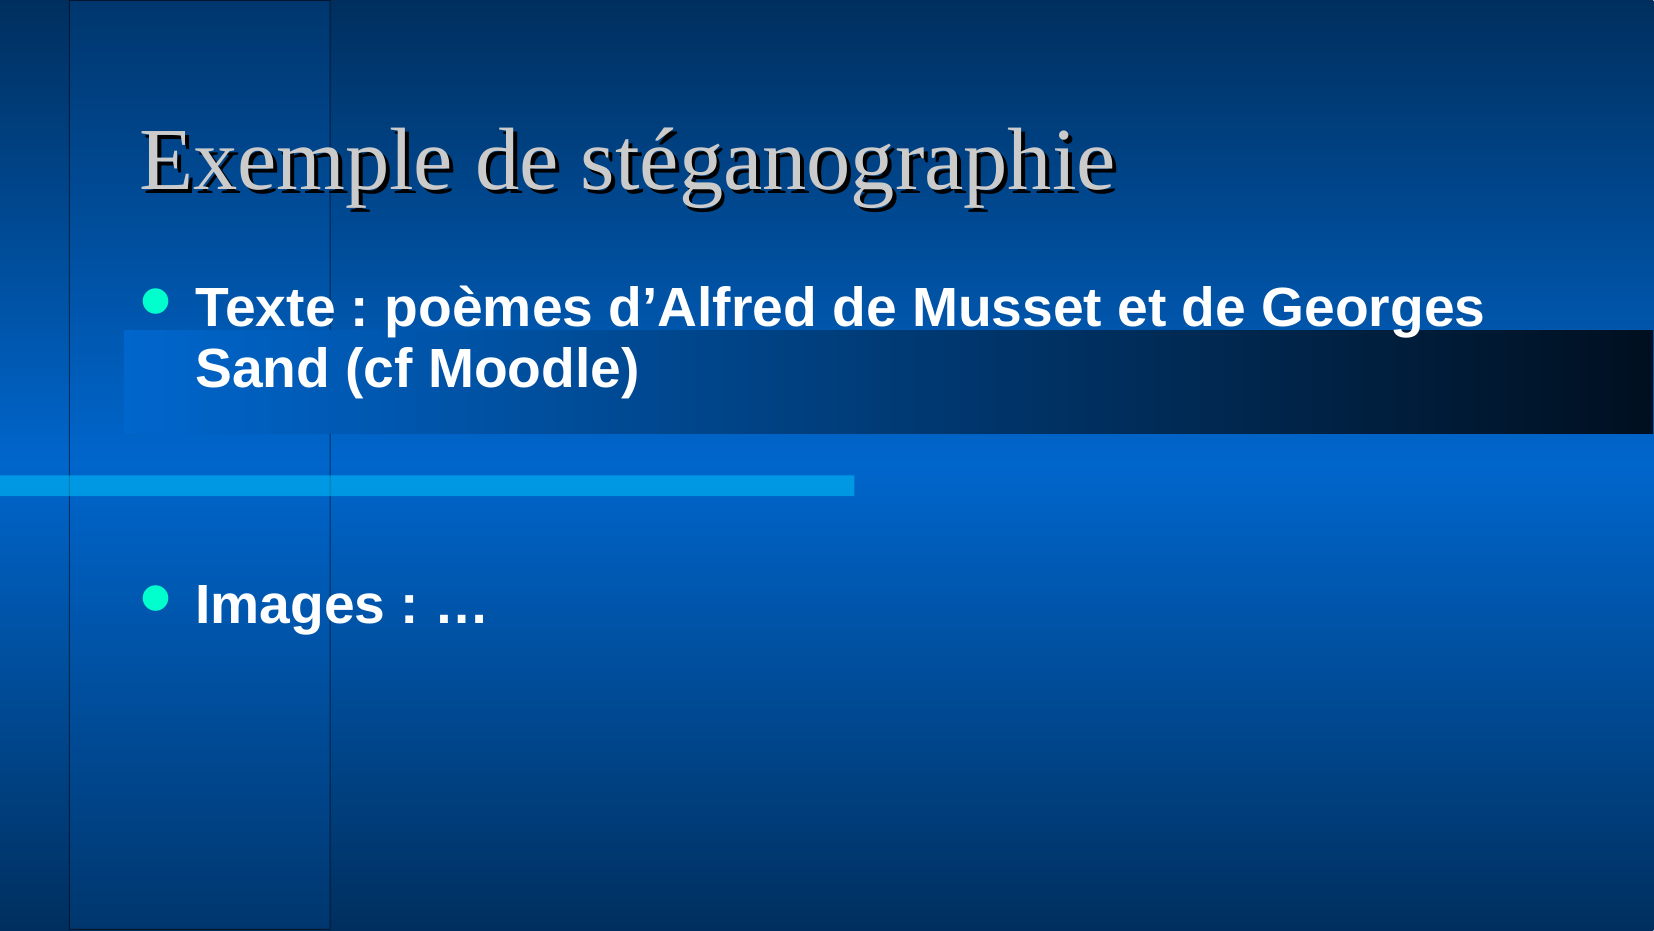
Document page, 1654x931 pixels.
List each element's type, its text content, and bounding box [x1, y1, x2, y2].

list Texte : poèmes d’Alfred de Musset et de Georges Sand (cf Moodle) Images : … [124, 268, 1530, 887]
title Exemple de stéganographie [124, 82, 1530, 238]
